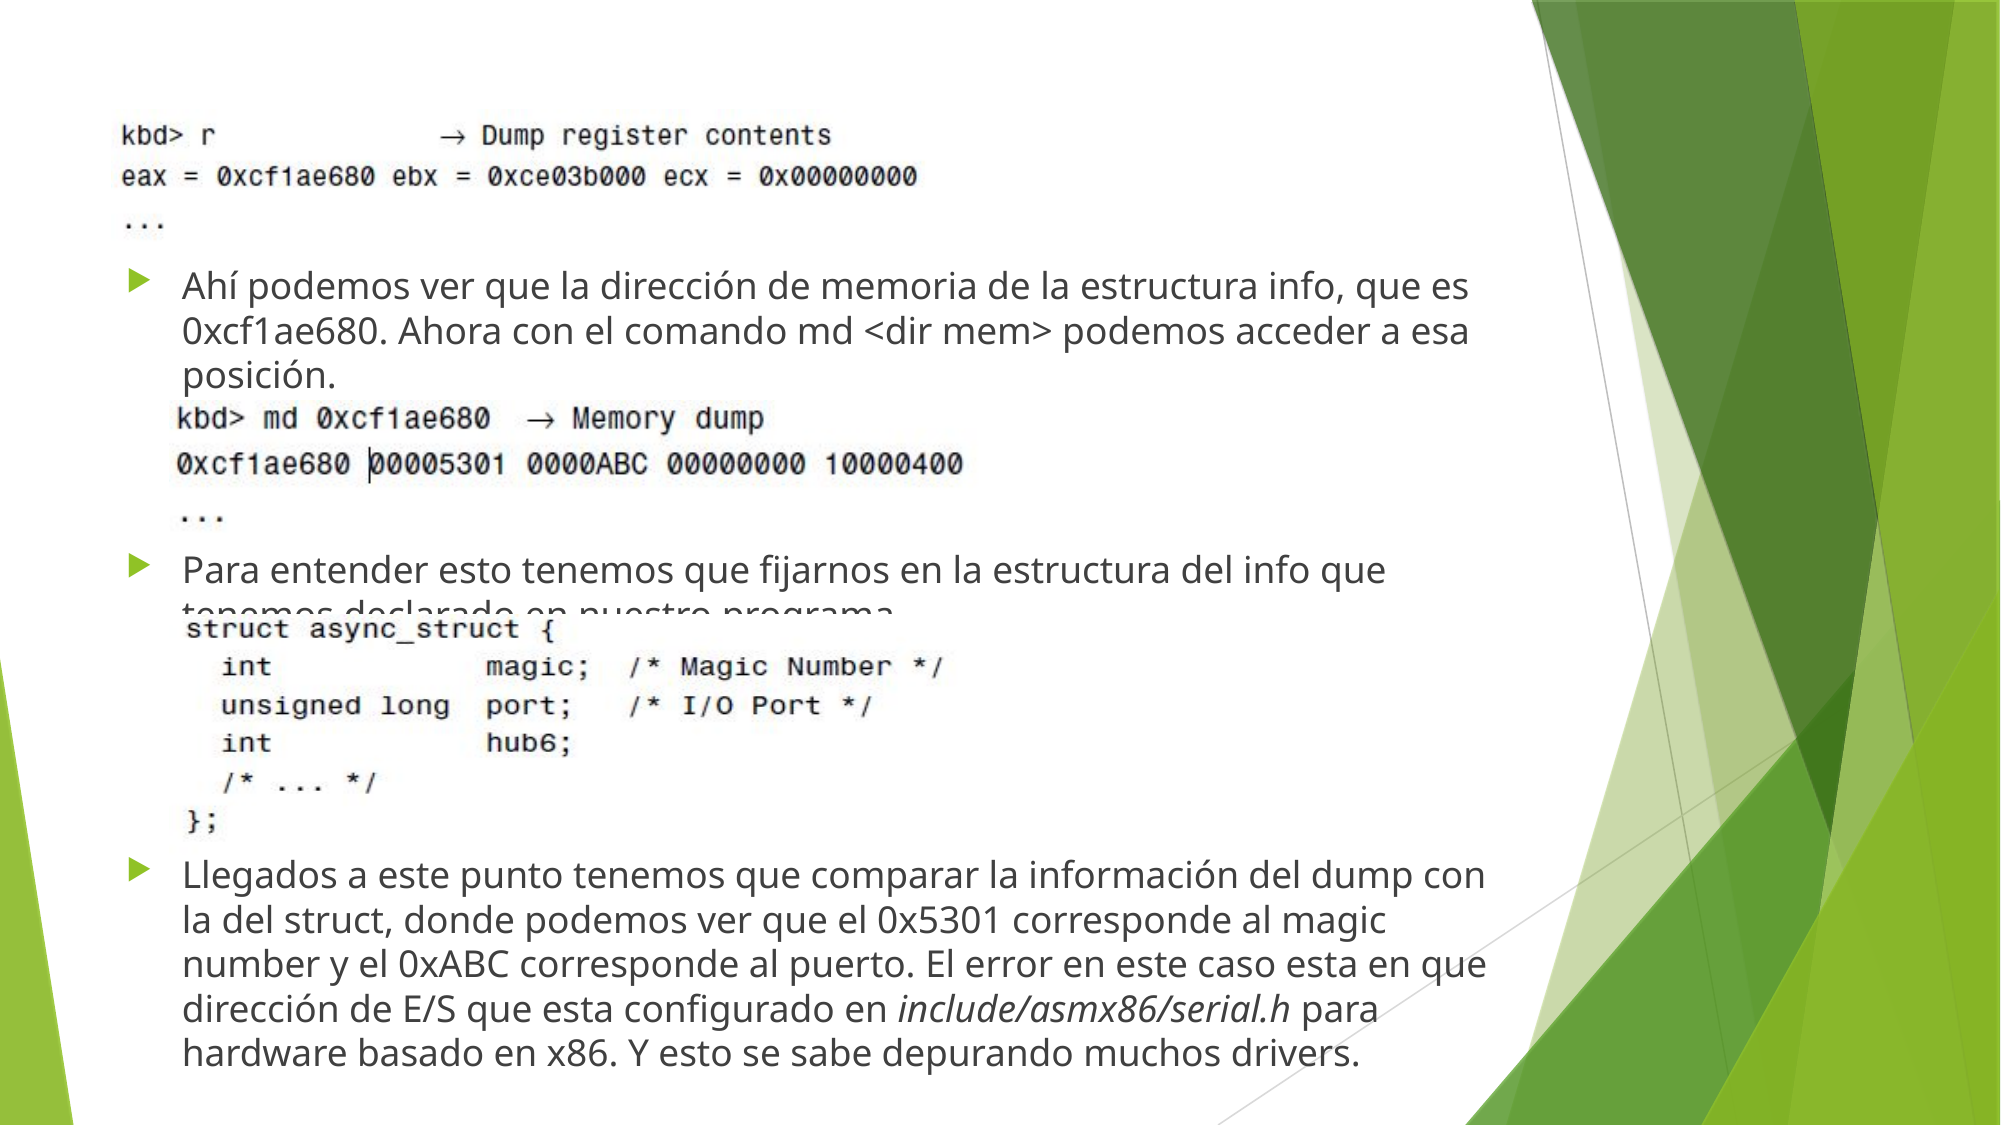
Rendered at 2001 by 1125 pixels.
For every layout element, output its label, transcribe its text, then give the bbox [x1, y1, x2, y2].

list Ahí podemos ver que la dirección de memoria de la estructura info, que es 0xcf1ae680. Ahora con el comando md <dir mem> podemos acceder a esa posición. Para entender esto tenemos que fijarnos en la estructura del info que tenemos declarado en nuestro programa. Llegados a este punto tenemos que comparar la información del dump con la del struct, donde podemos ver que el 0x5301 corresponde al magic number y el 0xABC corresponde al puerto. El error en este caso esta en que dirección de E/S que esta configurado en include/asmx86/serial.h para hardware basado en x86. Y esto se sabe depurando muchos drivers. [111, 255, 1522, 1125]
picture [111, 109, 943, 256]
picture [169, 400, 1000, 533]
picture [169, 614, 967, 857]
